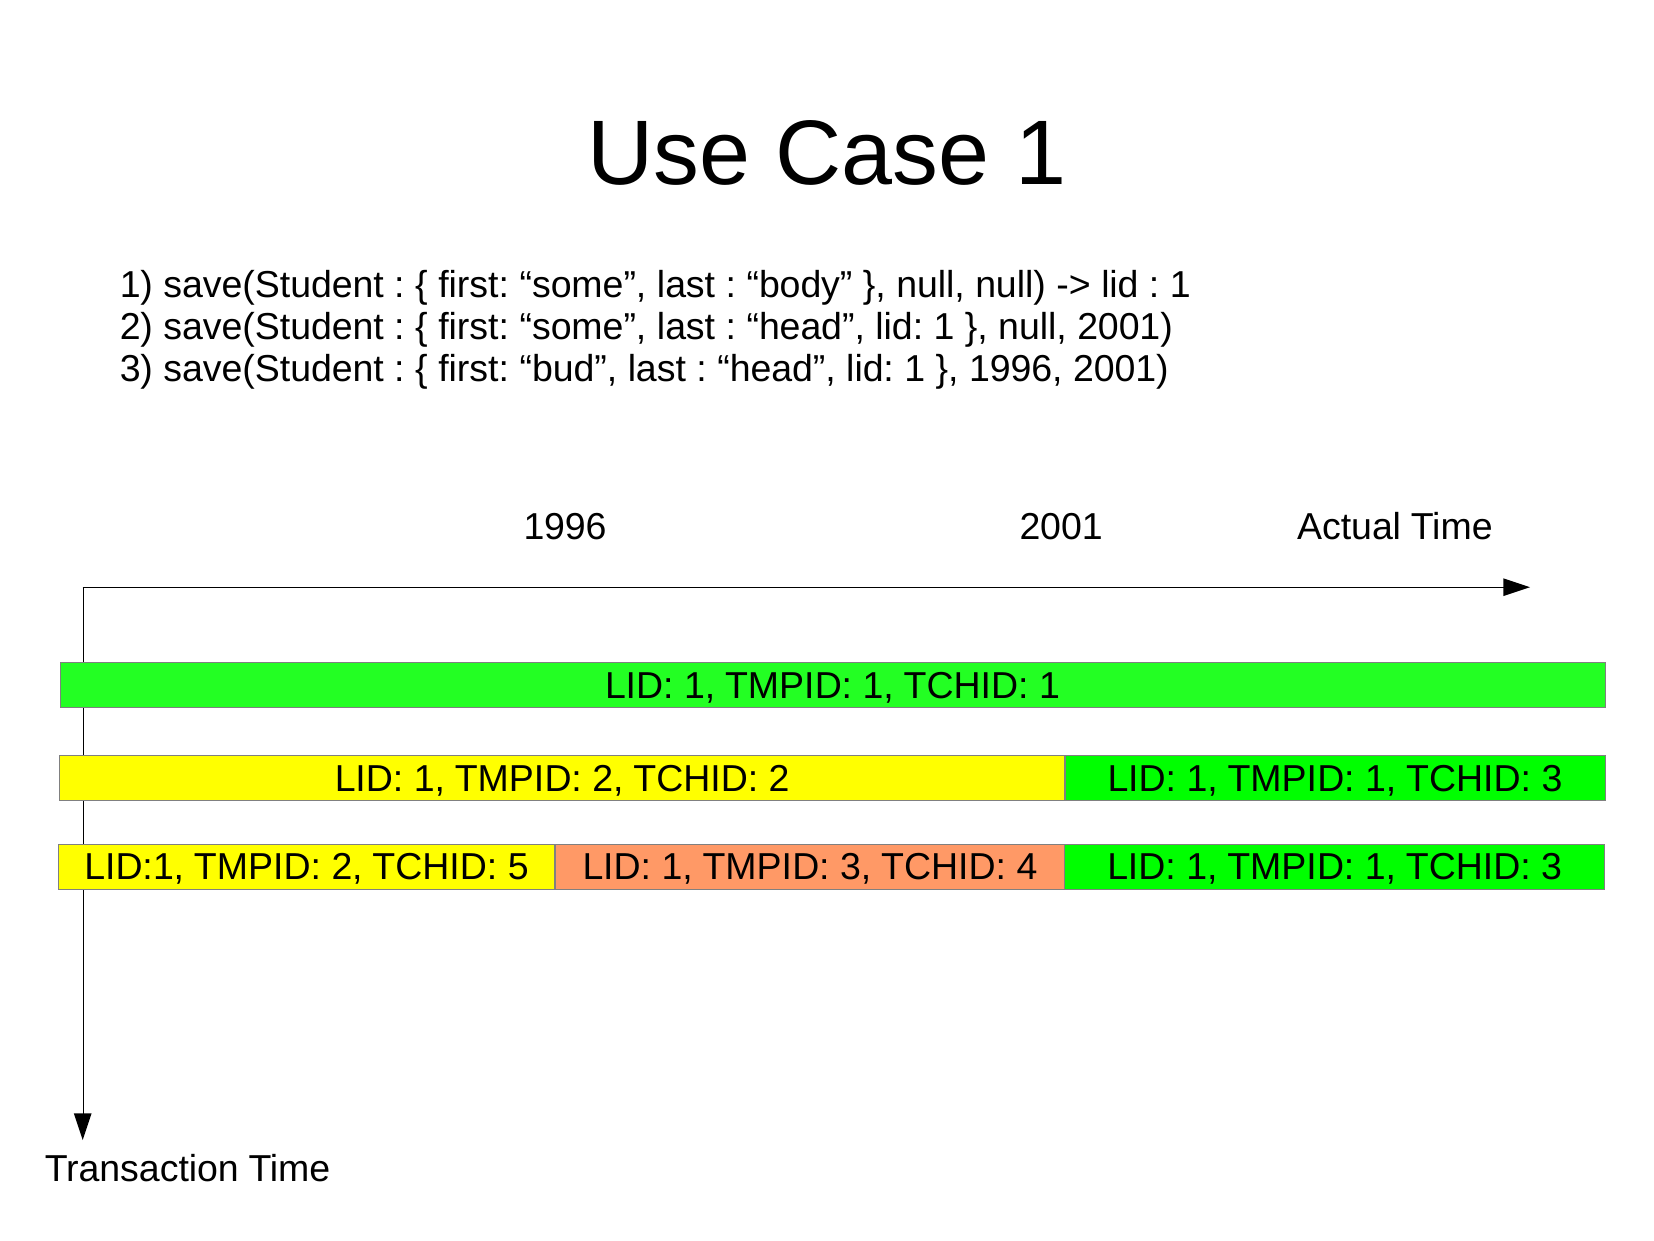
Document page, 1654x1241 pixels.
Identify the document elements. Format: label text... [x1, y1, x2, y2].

text_box LID: 1, TMPID: 1, TCHID: 1 [60, 662, 1606, 708]
title Use Case 1 [82, 49, 1571, 257]
text_box LID: 1, TMPID: 2, TCHID: 2 [59, 755, 1065, 801]
text_box 1) save(Student : { first: “some”, last : “body” }, null, null) -> lid : 1 2) save(Student : { first: “some”, last : “head”, lid: 1 }, null, 2001) 3) save(Student : { first: “bud”, last : “head”, lid: 1 }, 1996, 2001) [105, 256, 1207, 440]
text_box Actual Time [1282, 498, 1508, 555]
text_box Transaction Time [30, 1140, 346, 1197]
text_box LID: 1, TMPID: 1, TCHID: 3 [1064, 844, 1605, 890]
text_box 1996 [508, 498, 622, 555]
text_box LID:1, TMPID: 2, TCHID: 5 [58, 844, 555, 890]
text_box LID: 1, TMPID: 3, TCHID: 4 [555, 844, 1064, 890]
text_box 2001 [1004, 498, 1118, 555]
text_box LID: 1, TMPID: 1, TCHID: 3 [1065, 755, 1606, 801]
